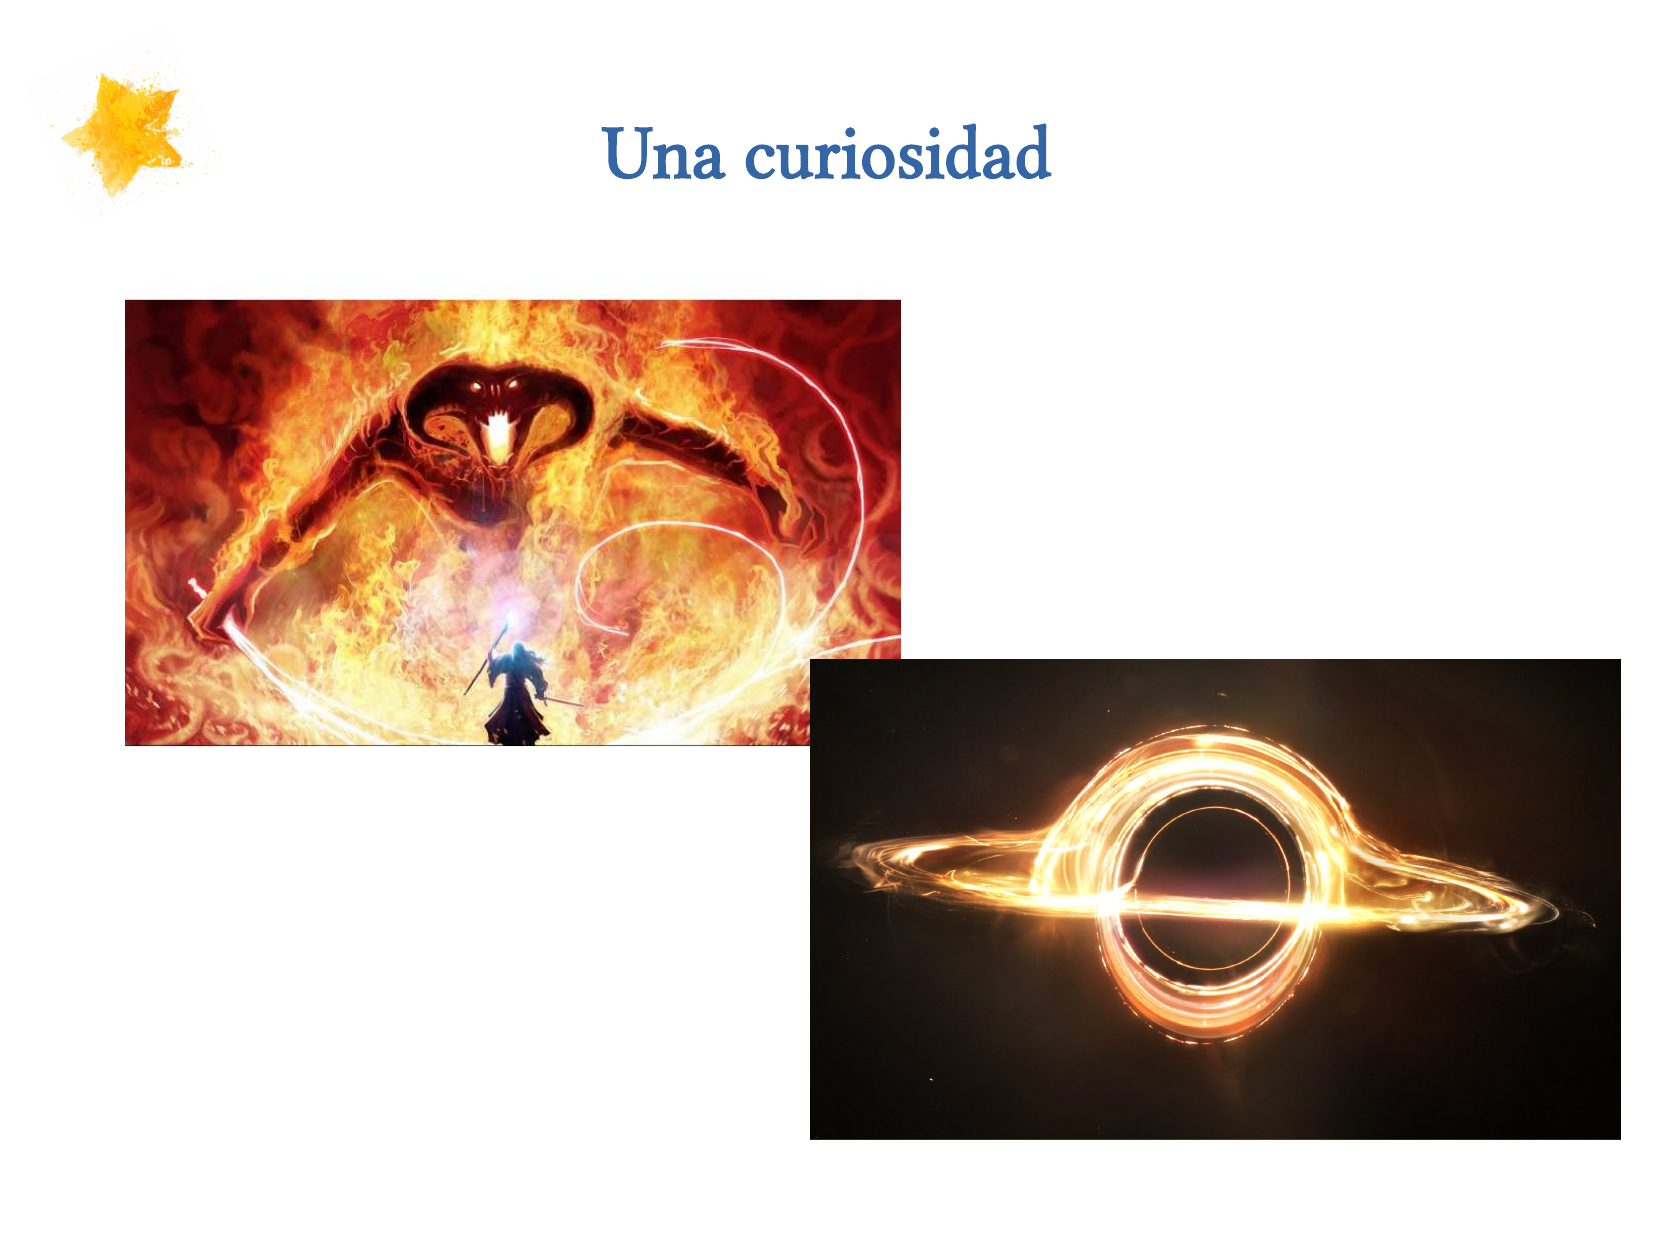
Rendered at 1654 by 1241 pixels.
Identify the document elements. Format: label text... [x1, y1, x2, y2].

picture [0, 0, 1654, 1241]
title Una curiosidad [82, 49, 1572, 257]
